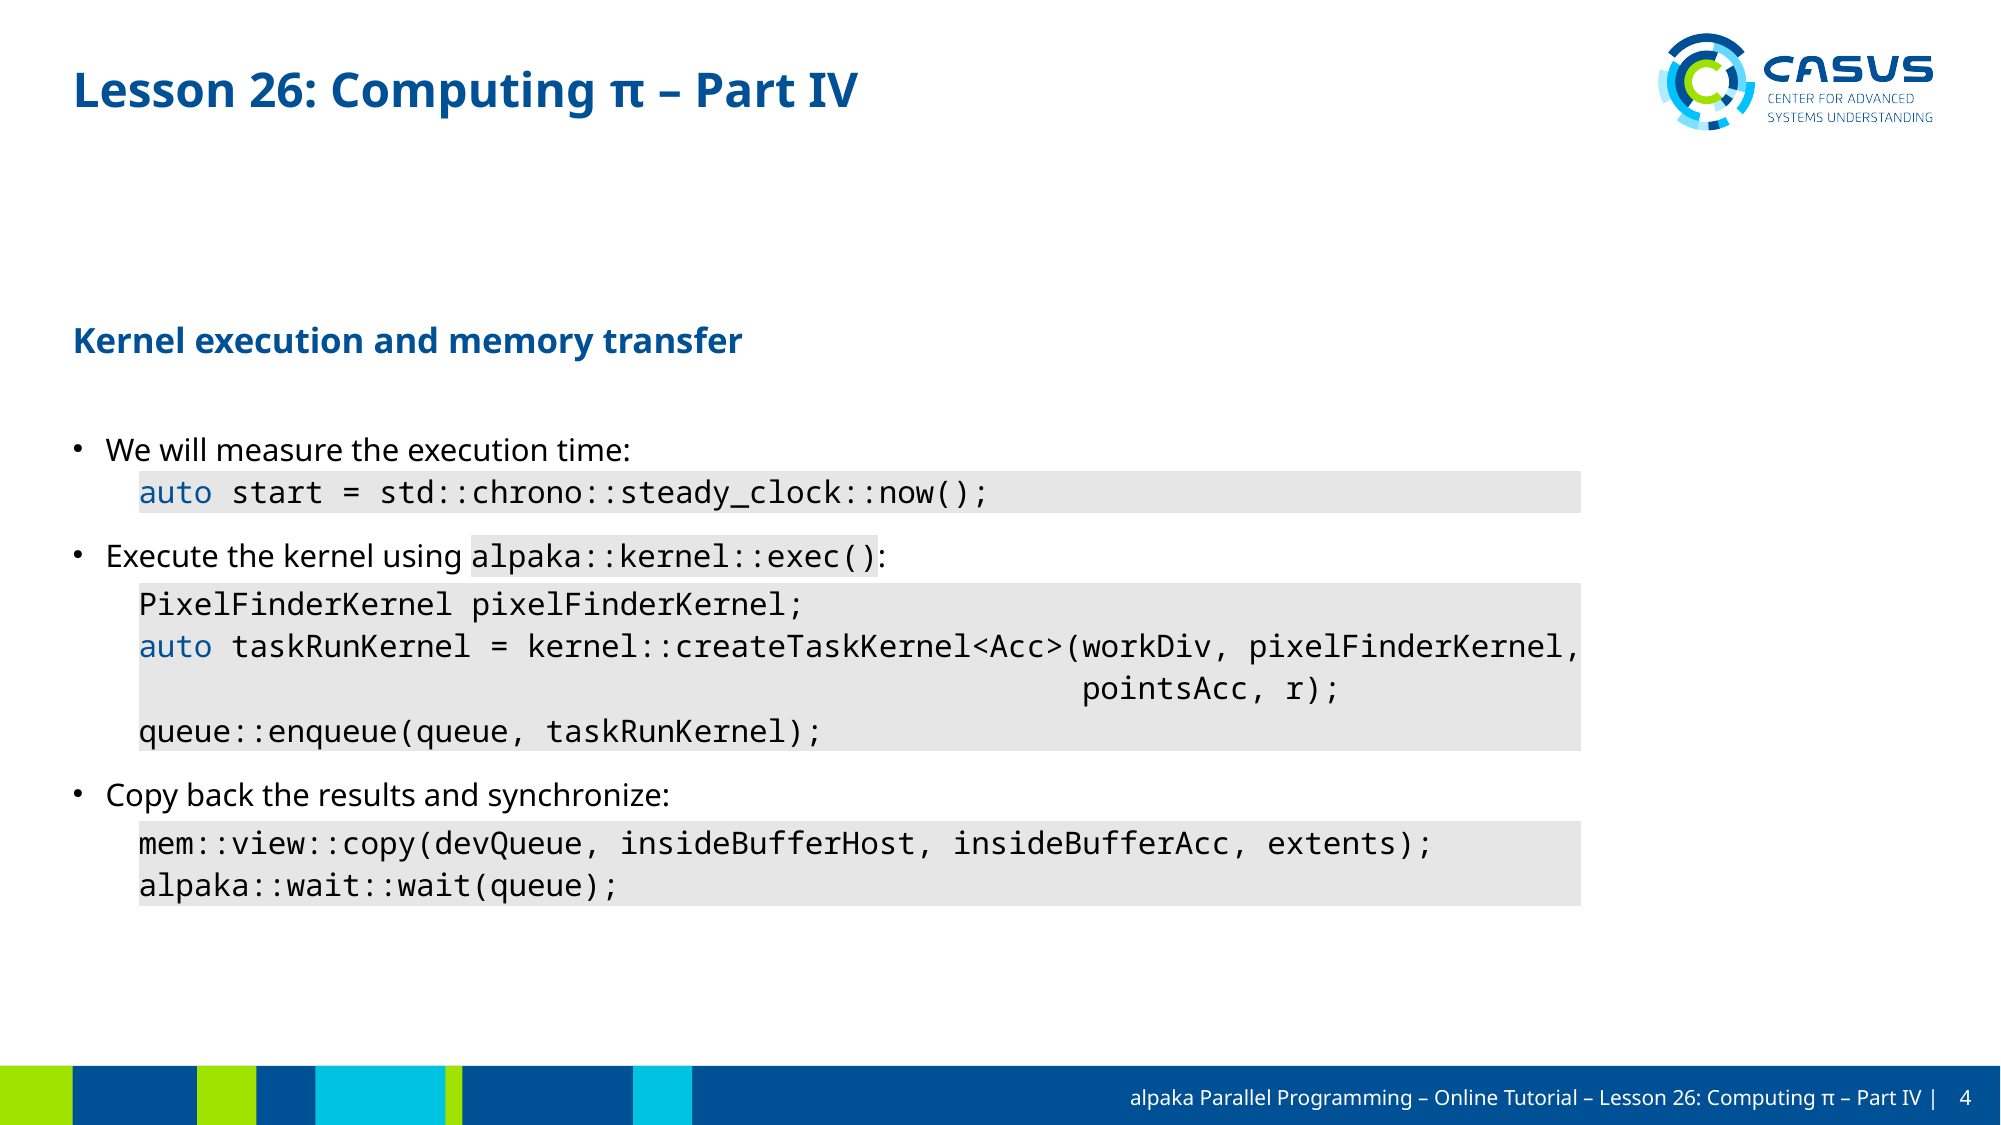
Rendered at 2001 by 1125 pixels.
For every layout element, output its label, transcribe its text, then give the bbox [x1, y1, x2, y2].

title Lesson 26: Computing π – Part IV [72, 54, 1620, 123]
list Kernel execution and memory transfer We will measure the execution time: auto start = std::chrono::steady_clock::now(); Execute the kernel using alpaka::kernel::exec(): PixelFinderKernel pixelFinderKernel; auto taskRunKernel = kernel::createTaskKernel<Acc>(workDiv, pixelFinderKernel, pointsAcc, r); queue::enqueue(queue, taskRunKernel); Copy back the results and synchronize: mem::view::copy(devQueue, insideBufferHost, insideBufferAcc, extents); alpaka::wait::wait(queue); [72, 316, 1620, 979]
picture [1658, 33, 1933, 131]
